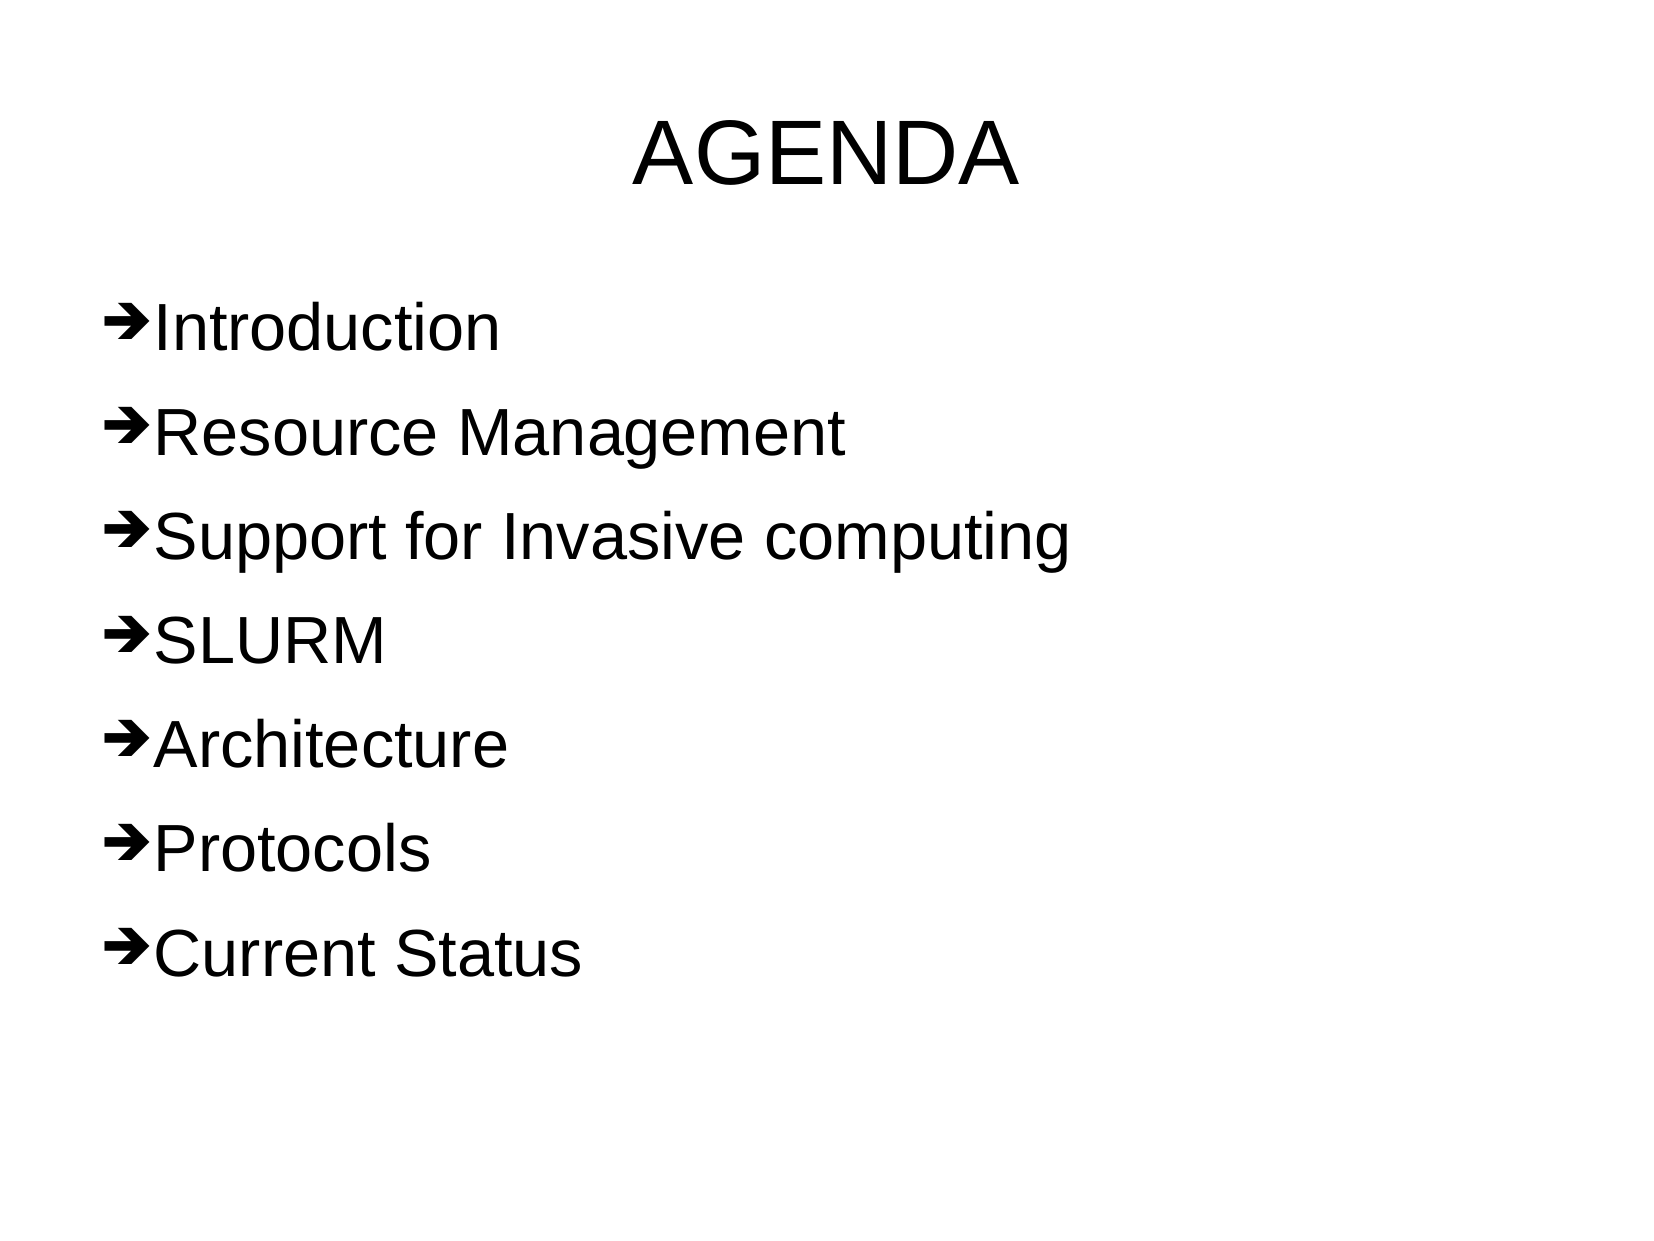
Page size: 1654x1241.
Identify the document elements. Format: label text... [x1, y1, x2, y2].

list Introduction Resource Management Support for Invasive computing SLURM Architecture Protocols Current Status [82, 290, 1571, 1199]
title AGENDA [82, 49, 1571, 257]
